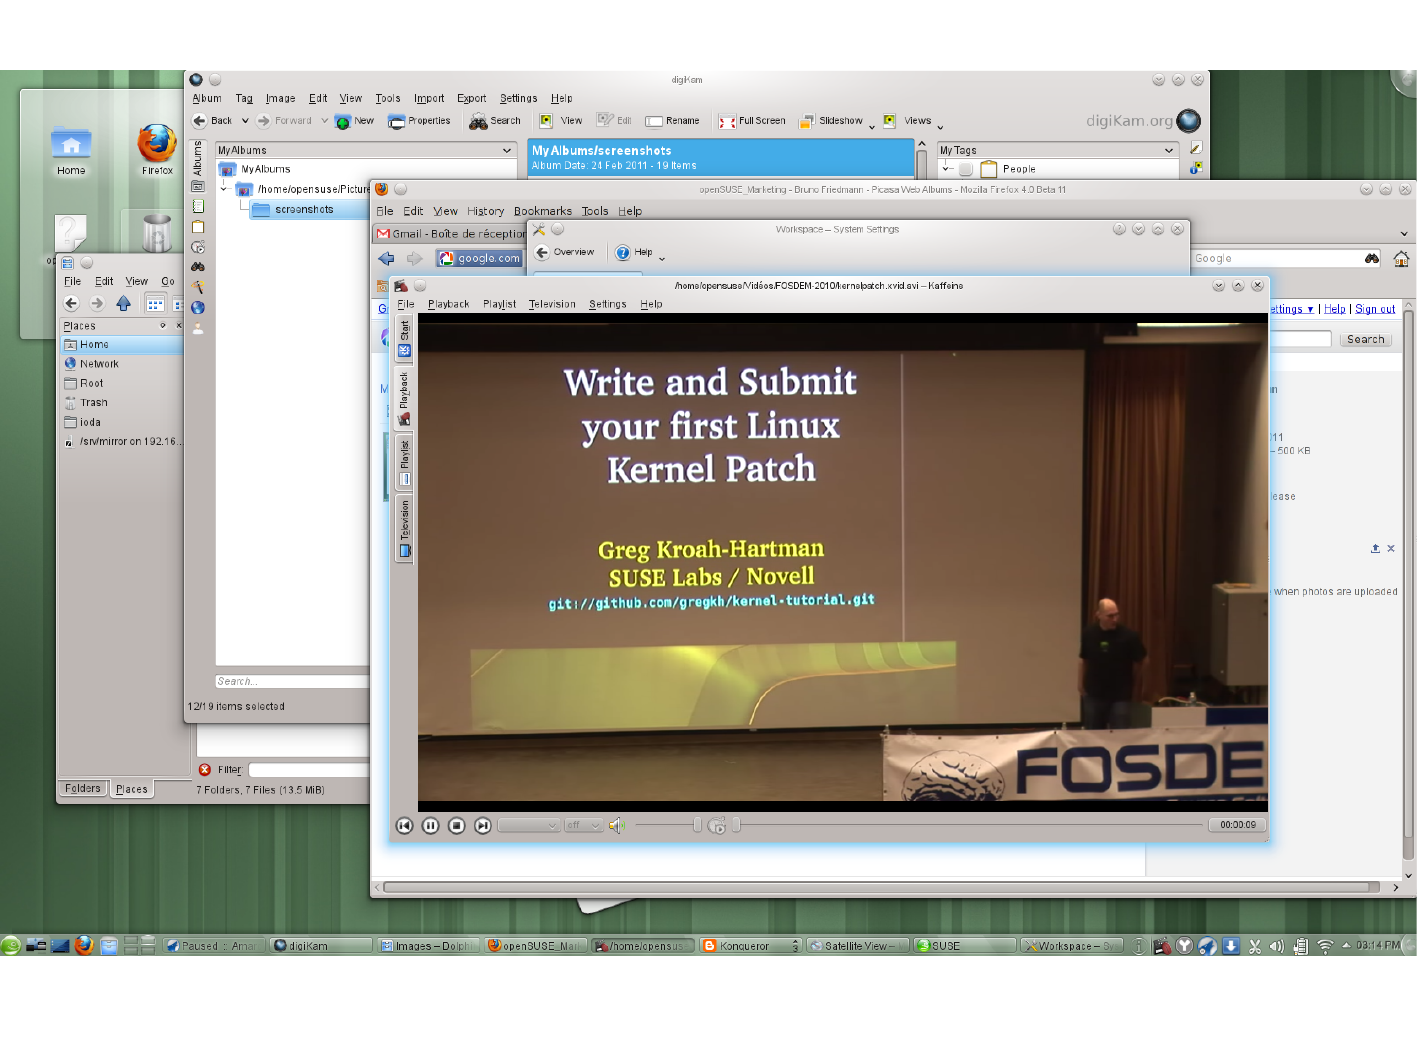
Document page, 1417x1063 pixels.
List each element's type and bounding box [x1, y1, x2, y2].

picture [0, 70, 1417, 956]
